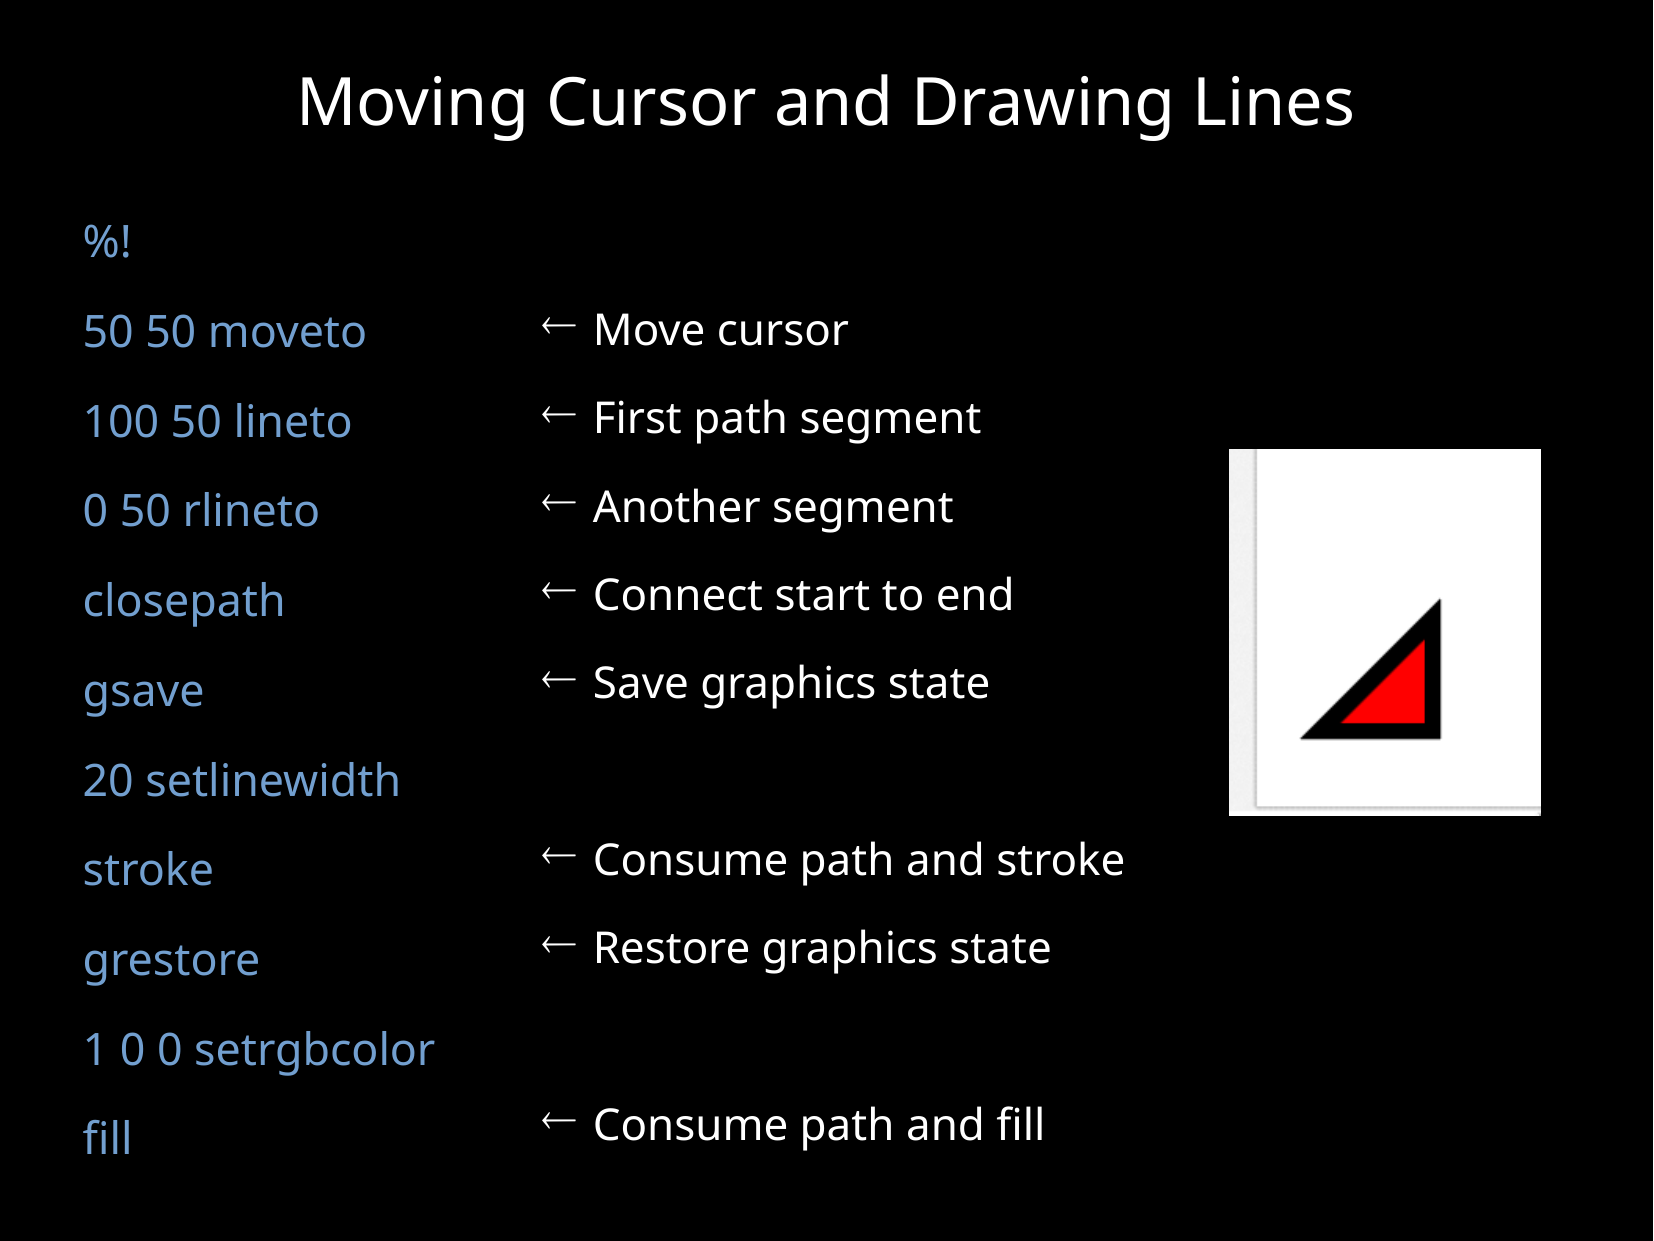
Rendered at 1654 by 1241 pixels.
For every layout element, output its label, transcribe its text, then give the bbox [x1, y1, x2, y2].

list [1142, 210, 1571, 1171]
list Move cursor First path segment Another segment Connect start to end Save graphics state Consume path and stroke Restore graphics state Consume path and fill [524, 210, 1142, 1171]
picture [1229, 449, 1541, 816]
list %! 50 50 moveto 100 50 lineto 0 50 rlineto closepath gsave 20 setlinewidth stroke grestore 1 0 0 setrgbcolor fill [82, 210, 524, 1171]
title Moving Cursor and Drawing Lines [82, 49, 1571, 151]
